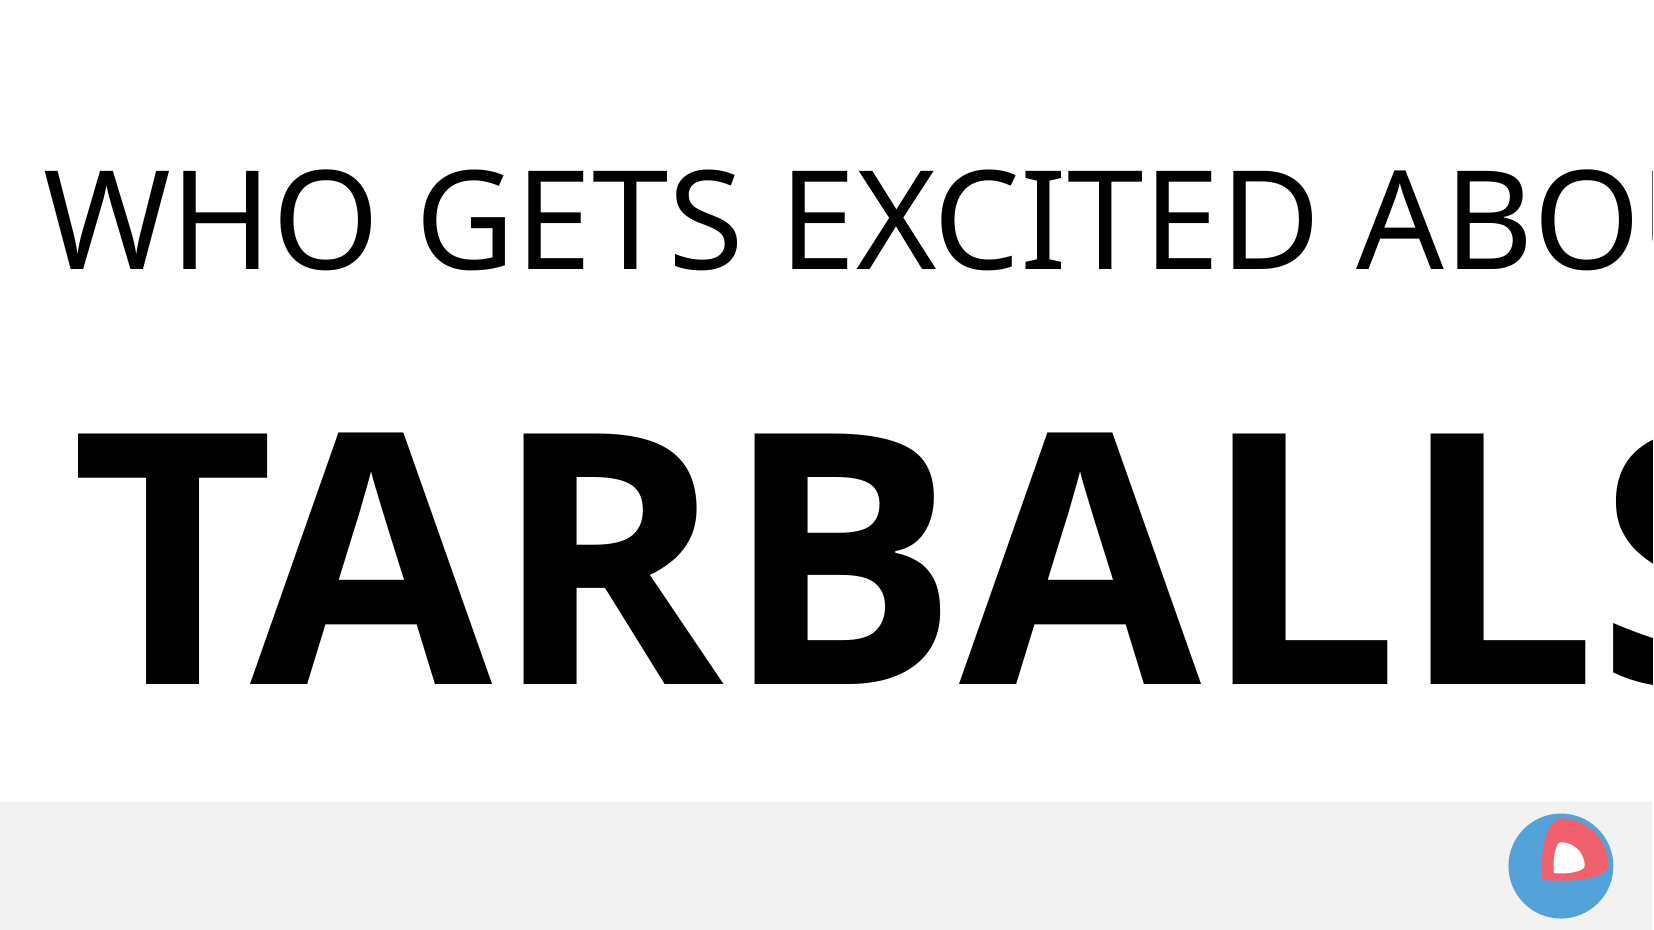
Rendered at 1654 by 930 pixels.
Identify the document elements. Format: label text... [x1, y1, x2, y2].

text_box WHO GETS EXCITED ABOUT TARBALLS [28, 115, 1625, 745]
